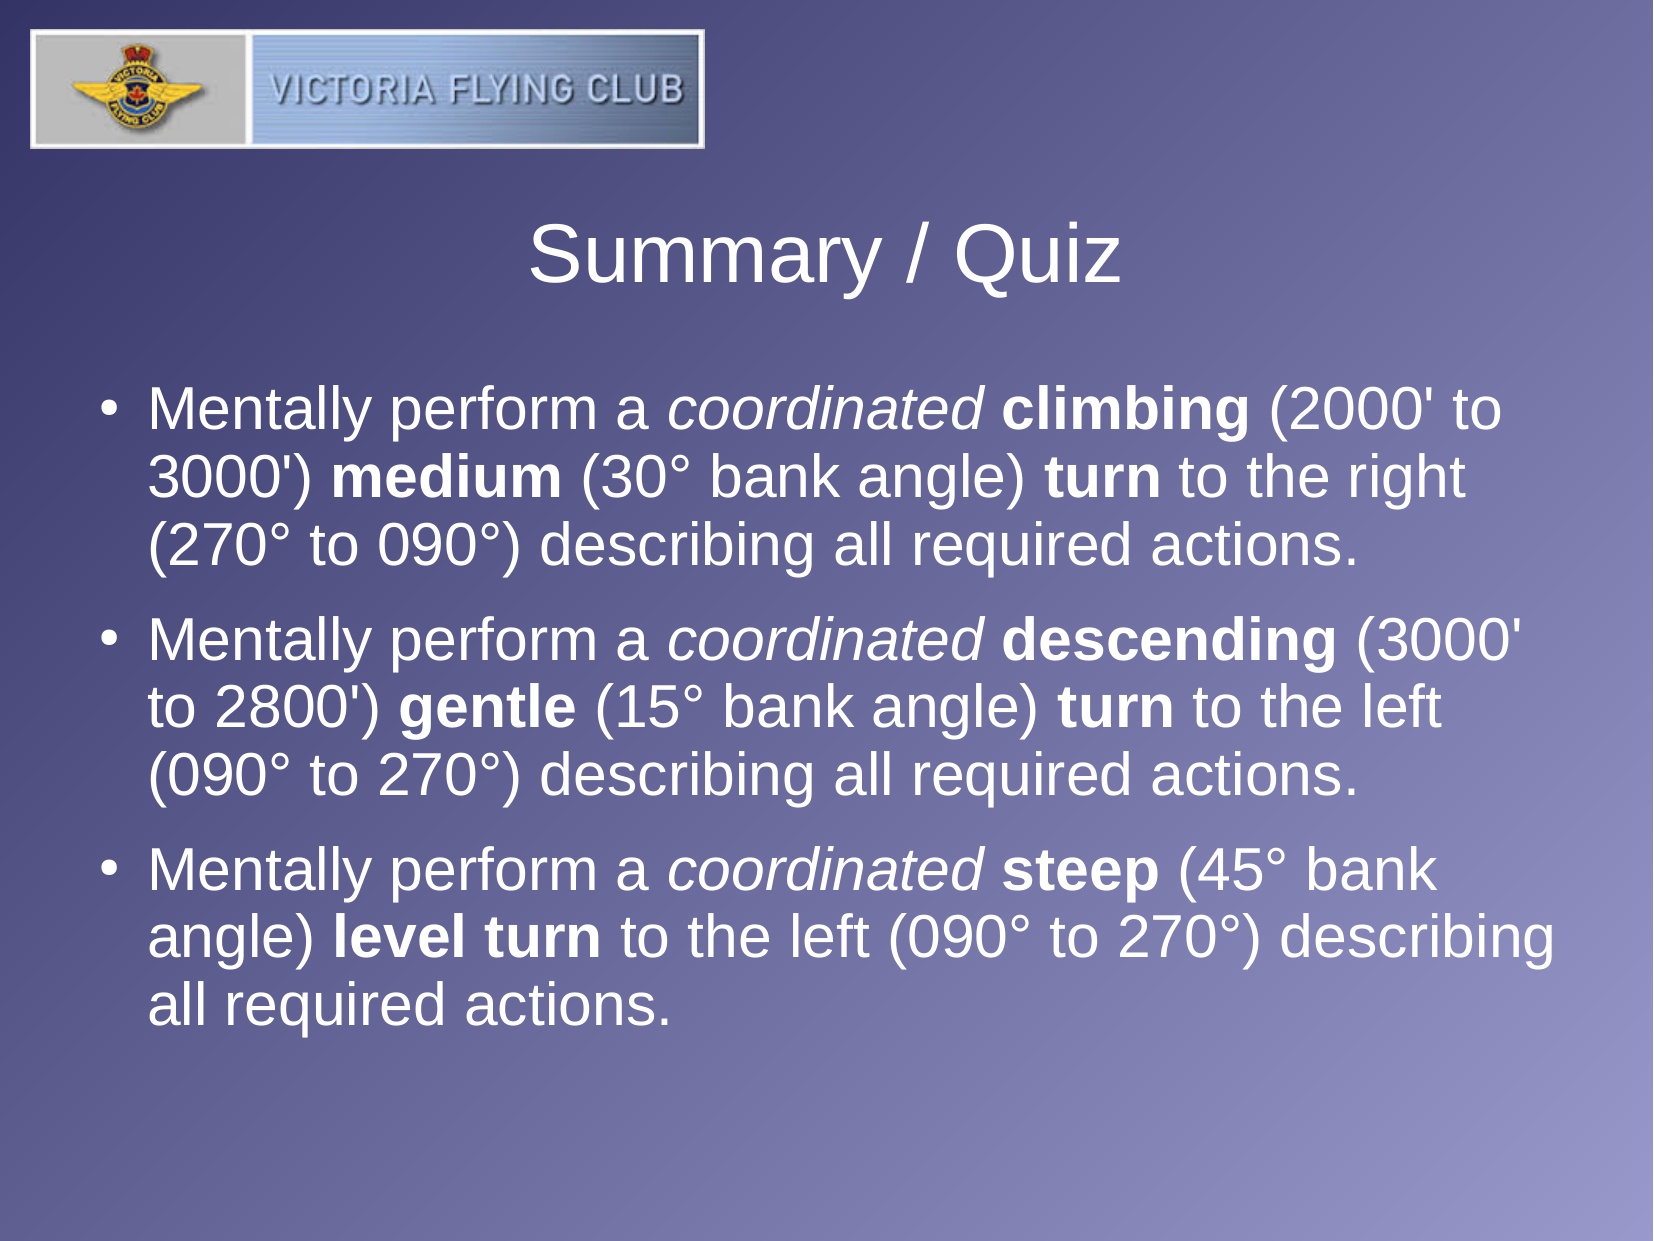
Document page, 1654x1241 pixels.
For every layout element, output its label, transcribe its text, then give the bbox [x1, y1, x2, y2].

list Mentally perform a coordinated climbing (2000' to 3000') medium (30° bank angle) turn to the right (270° to 090°) describing all required actions. Mentally perform a coordinated descending (3000' to 2800') gentle (15° bank angle) turn to the left (090° to 270°) describing all required actions. Mentally perform a coordinated steep (45° bank angle) level turn to the left (090° to 270°) describing all required actions. [82, 375, 1571, 1095]
title Summary / Quiz [82, 150, 1571, 358]
picture [30, 29, 705, 149]
